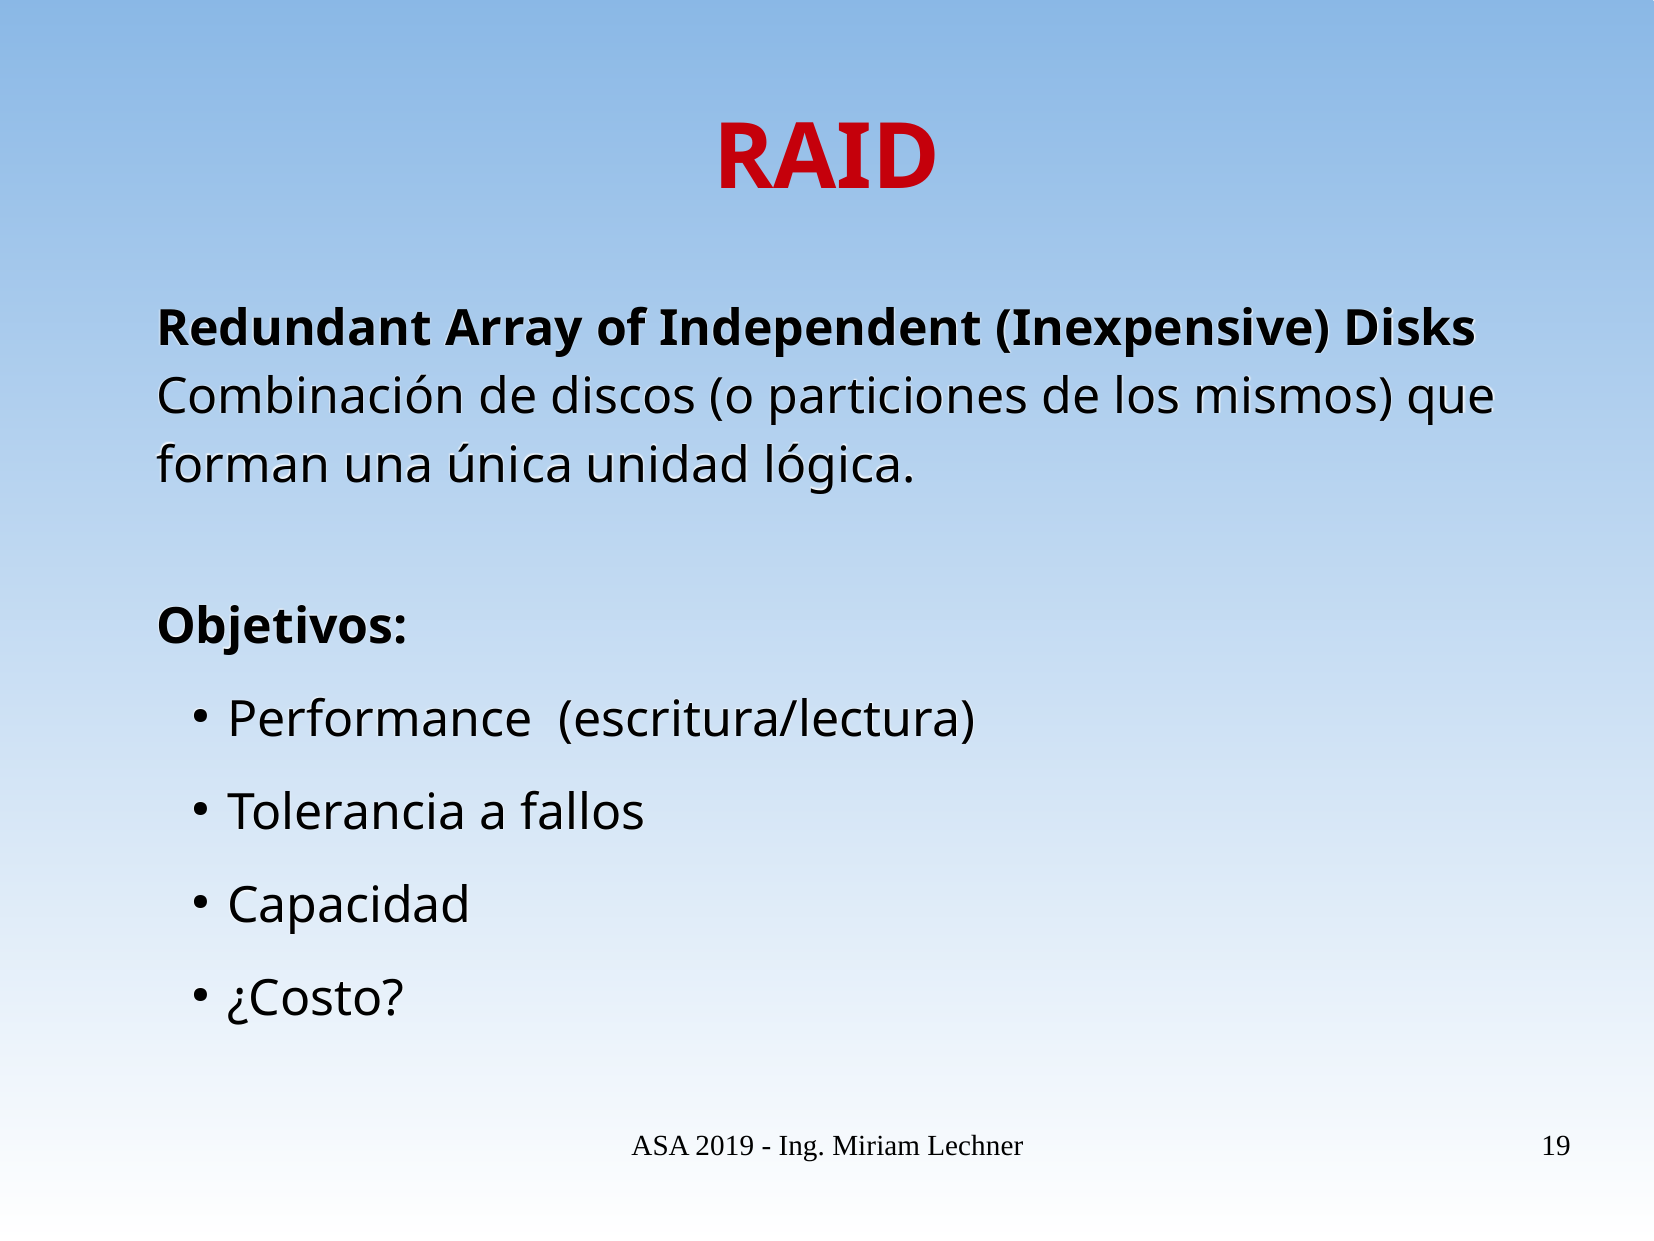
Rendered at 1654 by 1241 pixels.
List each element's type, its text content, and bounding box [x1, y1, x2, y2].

text_box Redundant Array of Independent (Inexpensive) Disks Combinación de discos (o particiones de los mismos) que forman una única unidad lógica. Objetivos: Performance (escritura/lectura) Tolerancia a fallos Capacidad ¿Costo? [141, 284, 1524, 1078]
title RAID [82, 49, 1571, 257]
